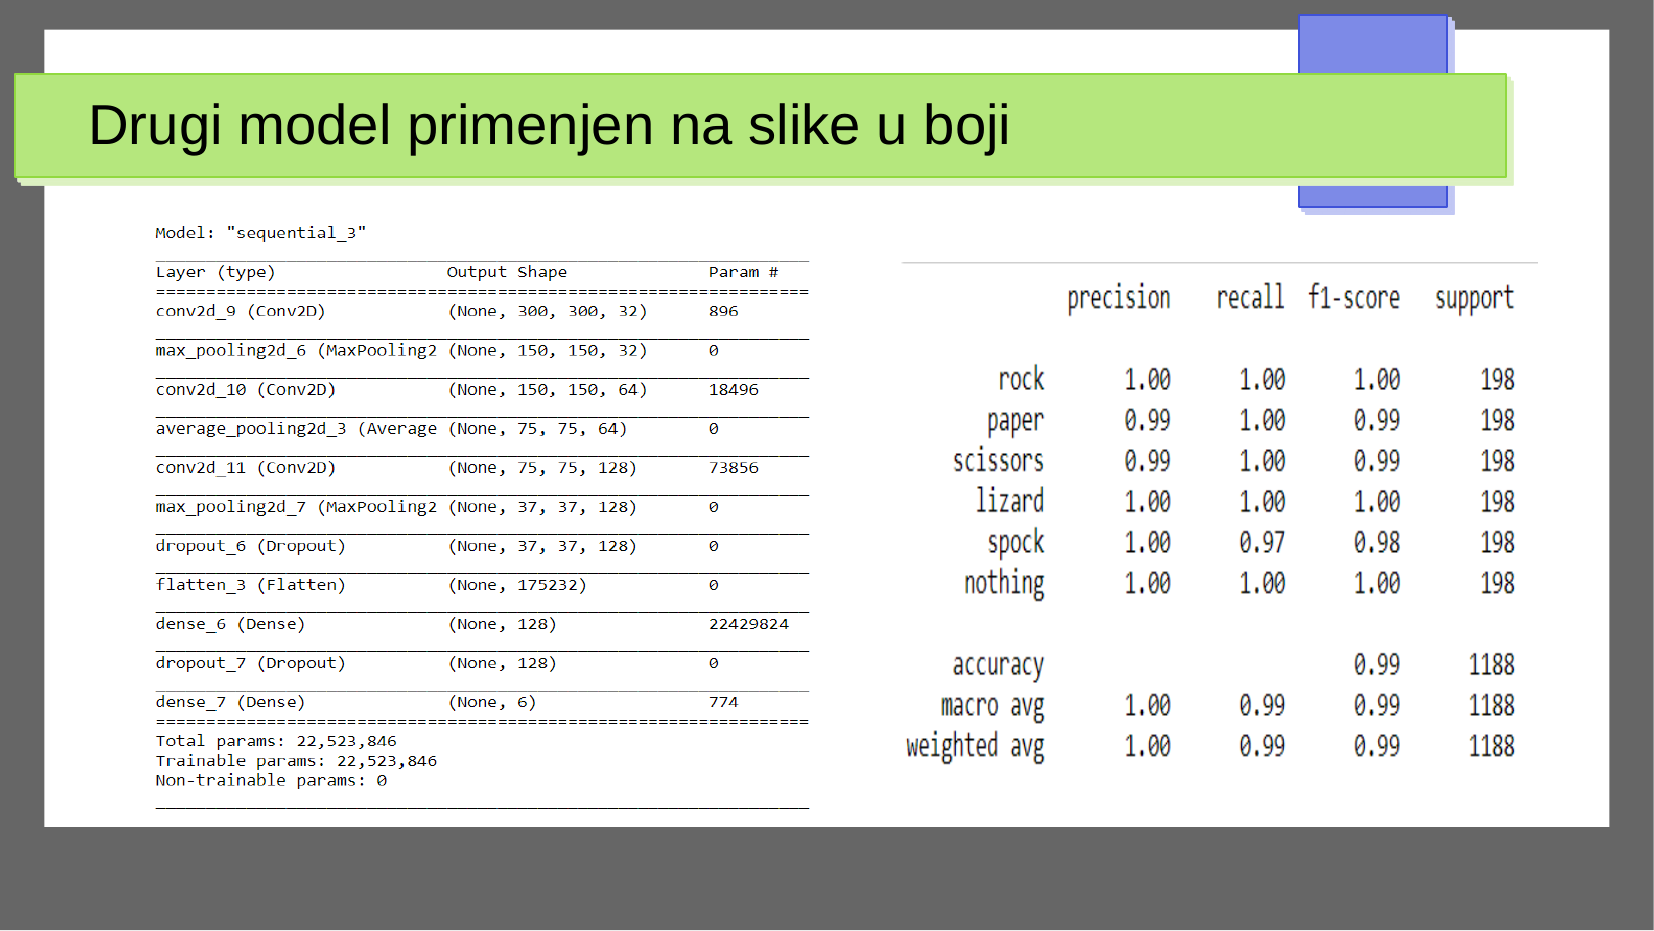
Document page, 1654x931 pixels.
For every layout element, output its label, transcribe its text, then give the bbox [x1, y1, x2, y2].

title Drugi model primenjen na slike u boji [88, 73, 1506, 178]
picture [900, 262, 1538, 774]
picture [146, 221, 826, 813]
